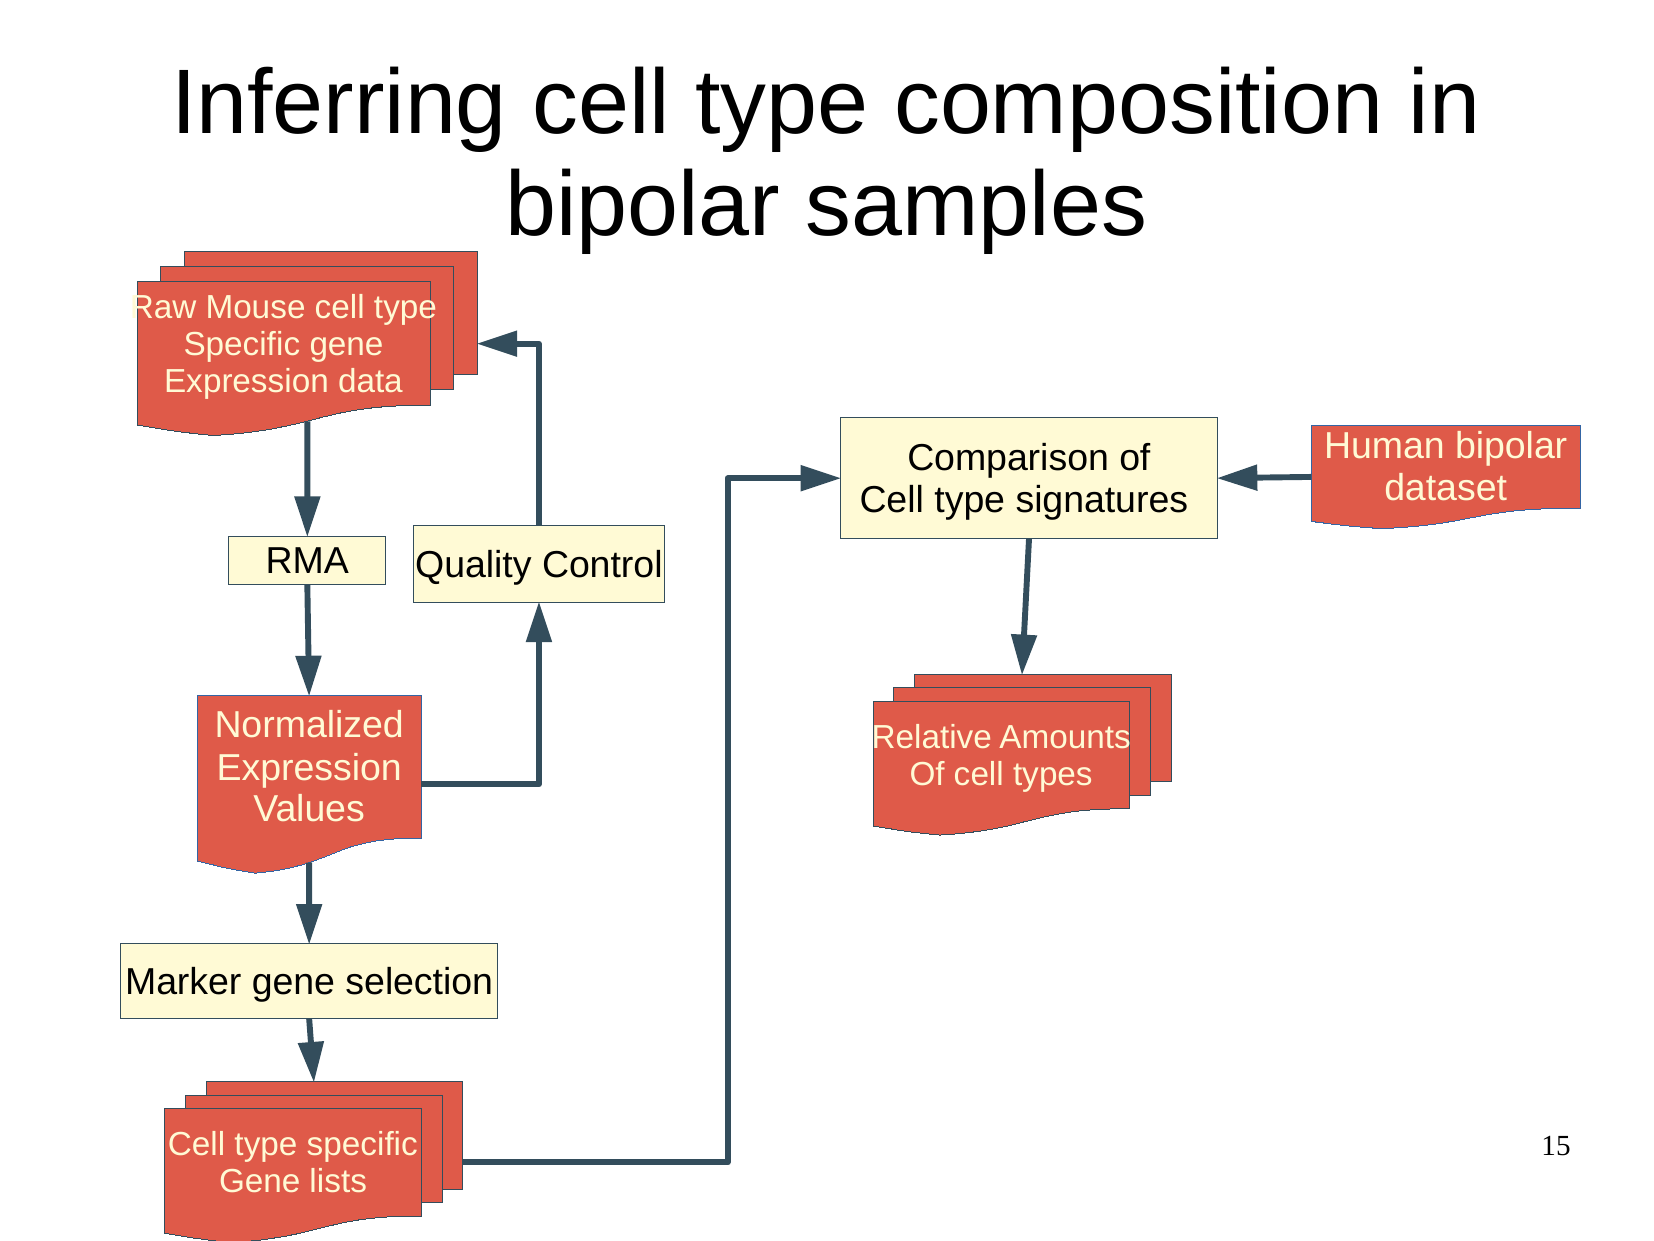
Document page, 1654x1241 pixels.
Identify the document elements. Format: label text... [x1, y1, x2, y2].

text_box Comparison of Cell type signatures [840, 417, 1218, 539]
text_box Quality Control [413, 525, 665, 603]
text_box Cell type specific Gene lists [164, 1081, 463, 1241]
text_box Human bipolar dataset [1311, 425, 1581, 529]
text_box Normalized Expression Values [197, 695, 422, 874]
title Inferring cell type composition in bipolar samples [82, 49, 1571, 257]
text_box Relative Amounts Of cell types [873, 674, 1172, 836]
text_box Marker gene selection [120, 943, 498, 1019]
text_box Raw Mouse cell type Specific gene Expression data [137, 251, 478, 436]
text_box RMA [228, 536, 386, 585]
